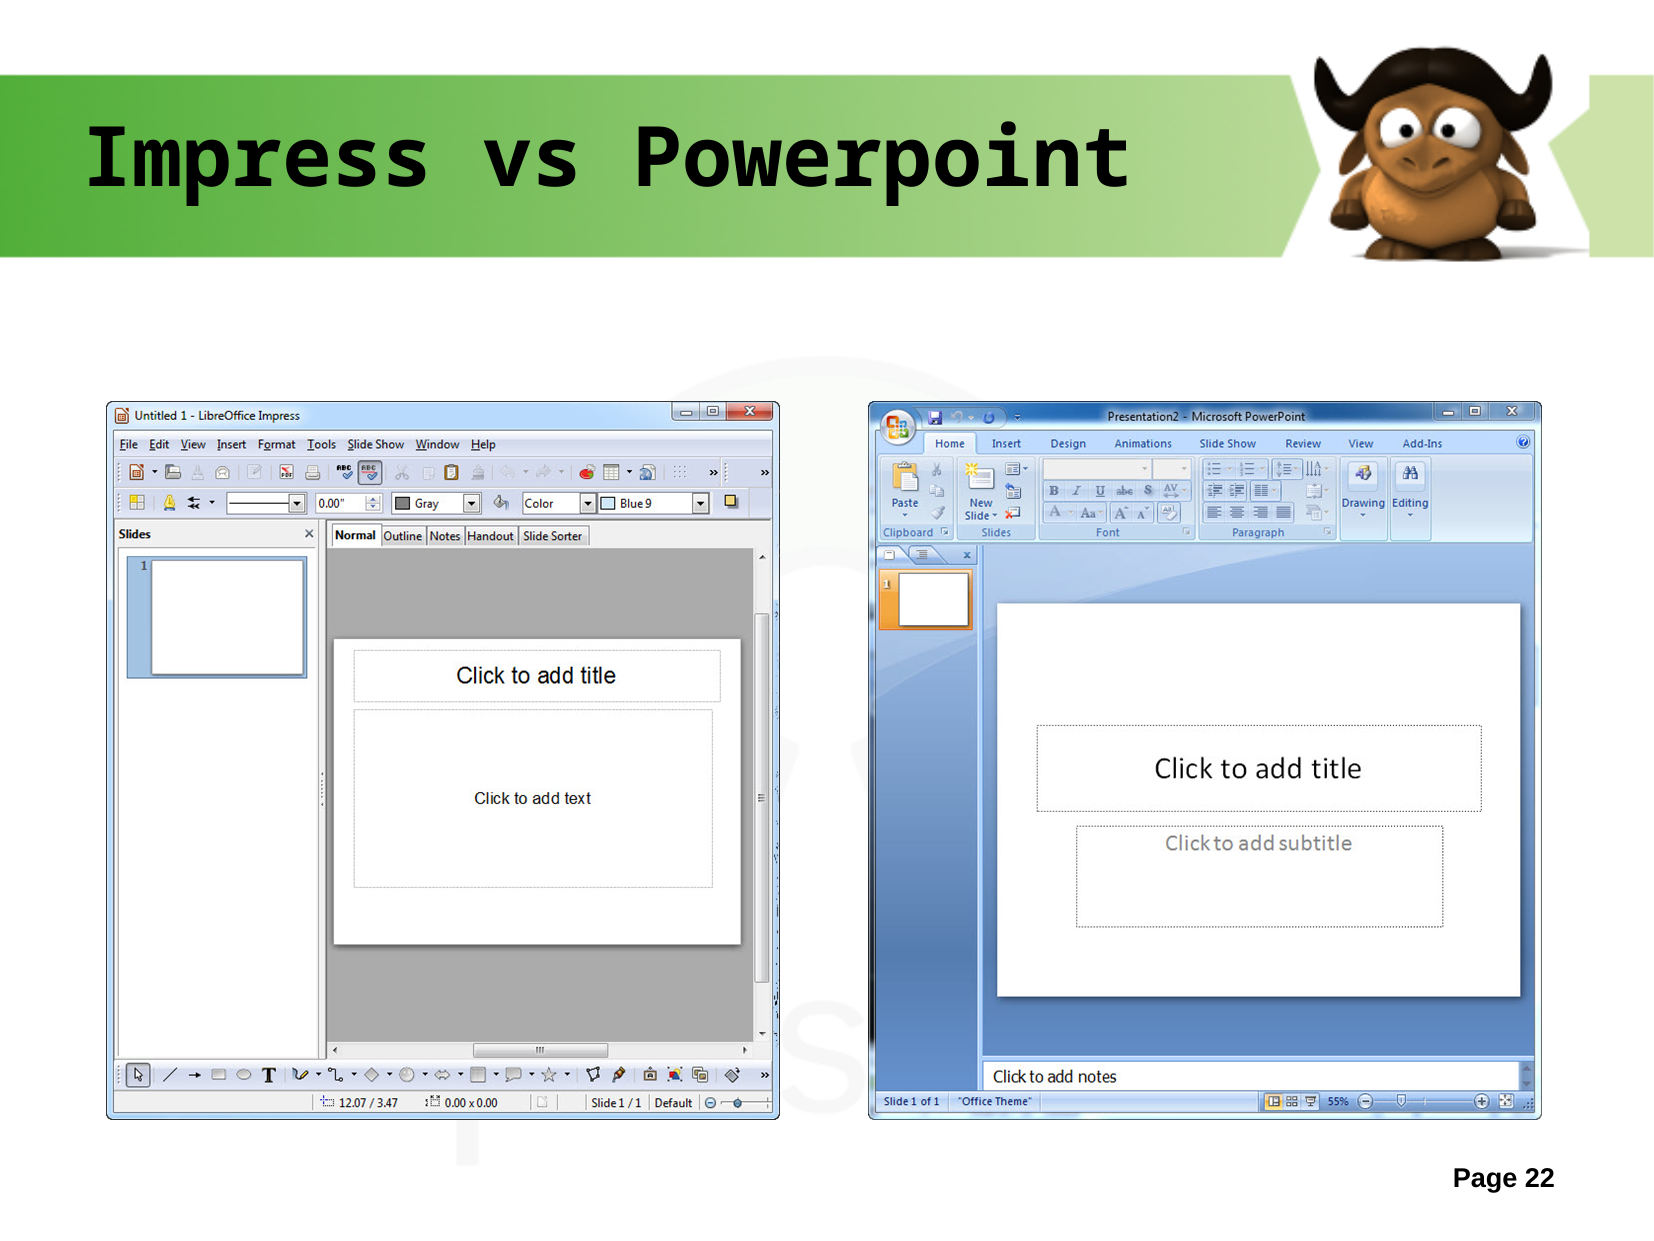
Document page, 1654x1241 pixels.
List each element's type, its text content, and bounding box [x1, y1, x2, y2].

title Impress vs Powerpoint [82, 49, 1571, 257]
picture [0, 0, 1654, 1241]
